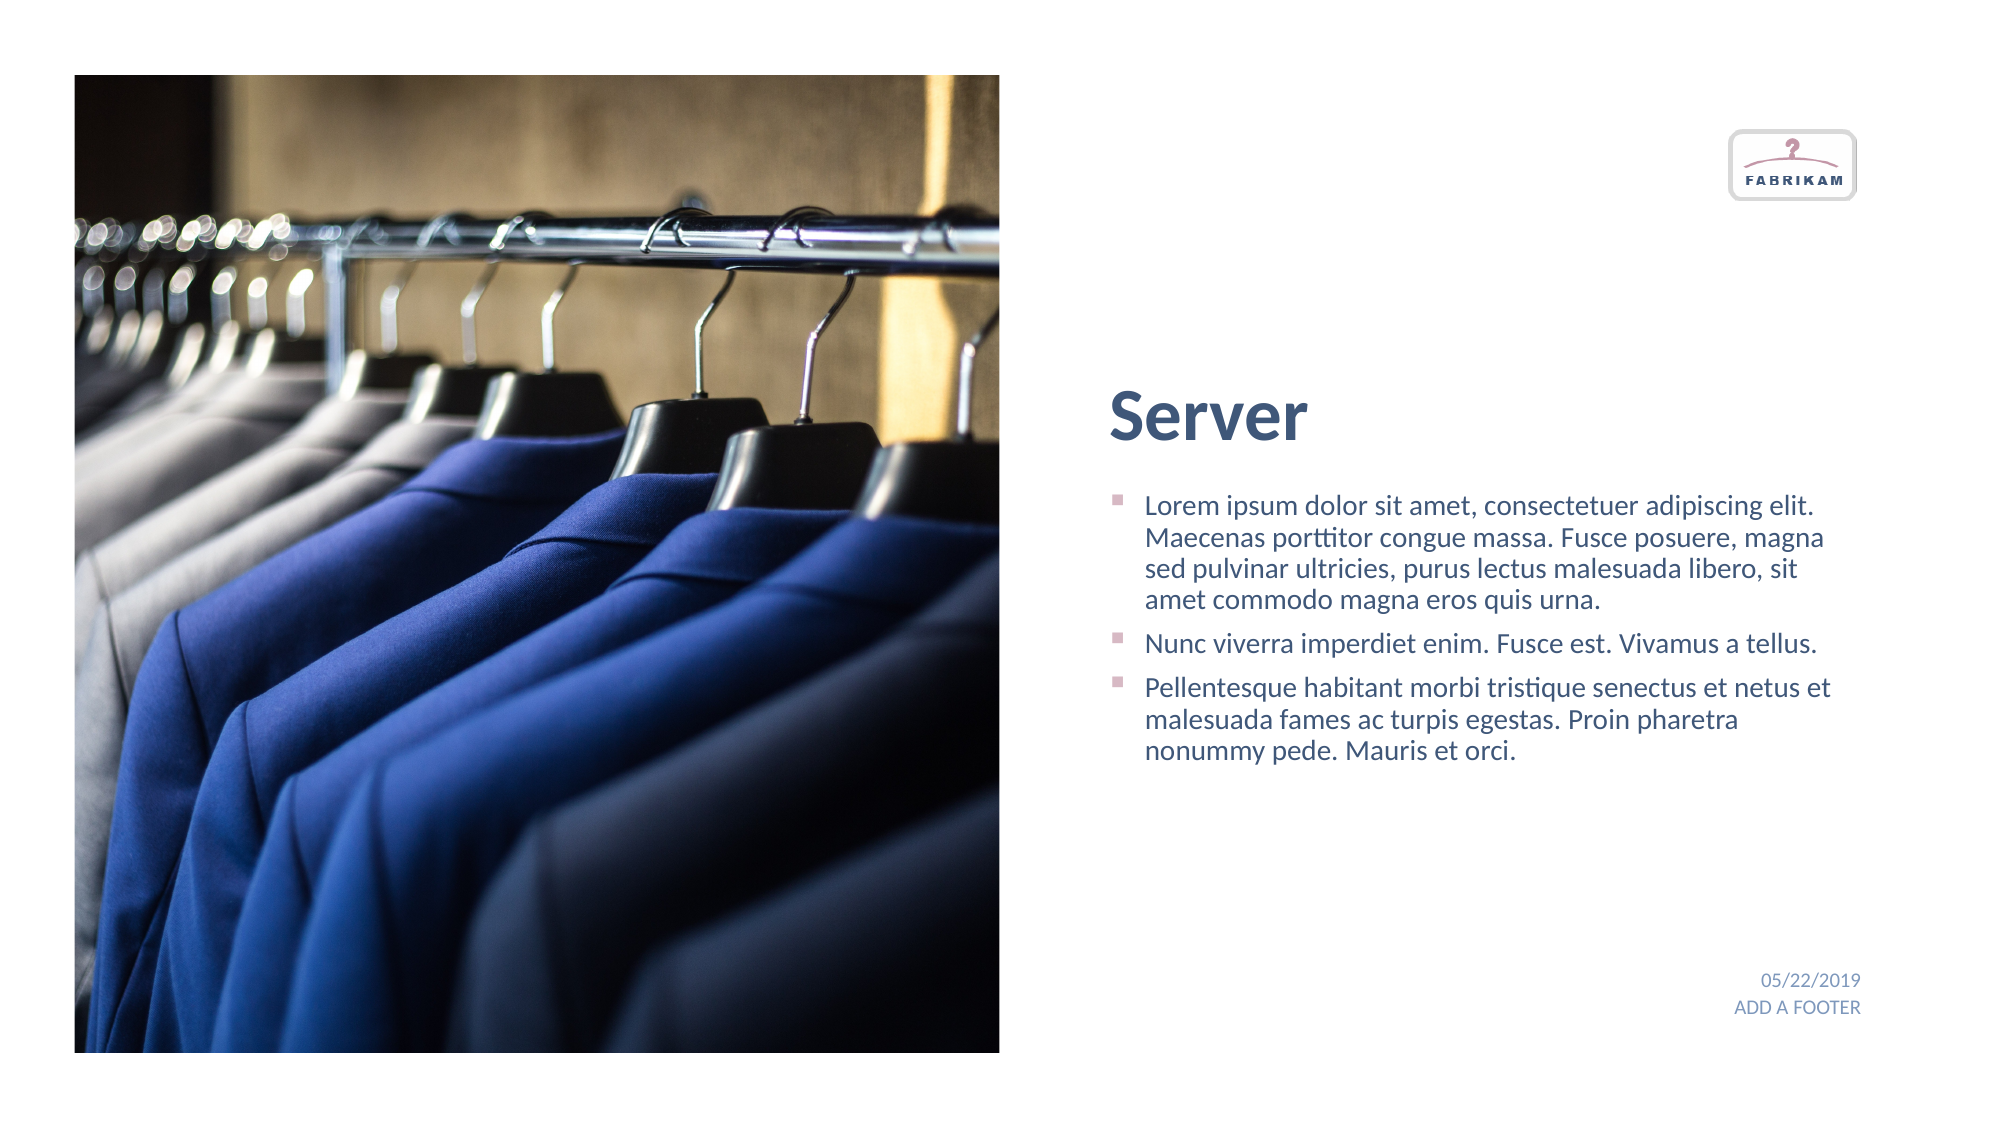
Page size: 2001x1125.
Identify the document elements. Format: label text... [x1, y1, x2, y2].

title Server [1103, 371, 1856, 460]
list Lorem ipsum dolor sit amet, consectetuer adipiscing elit. Maecenas porttitor congue massa. Fusce posuere, magna sed pulvinar ultricies, purus lectus malesuada libero, sit amet commodo magna eros quis urna. Nunc viverra imperdiet enim. Fusce est. Vivamus a tellus. Pellentesque habitant morbi tristique senectus et netus et malesuada fames ac turpis egestas. Proin pharetra nonummy pede. Mauris et orci. [1103, 490, 1856, 896]
picture [74, 74, 1000, 1053]
picture [1728, 129, 1857, 201]
footer ADD A FOOTER [1186, 993, 1862, 1033]
slide_number 05/22/2019 [1683, 953, 1862, 992]
